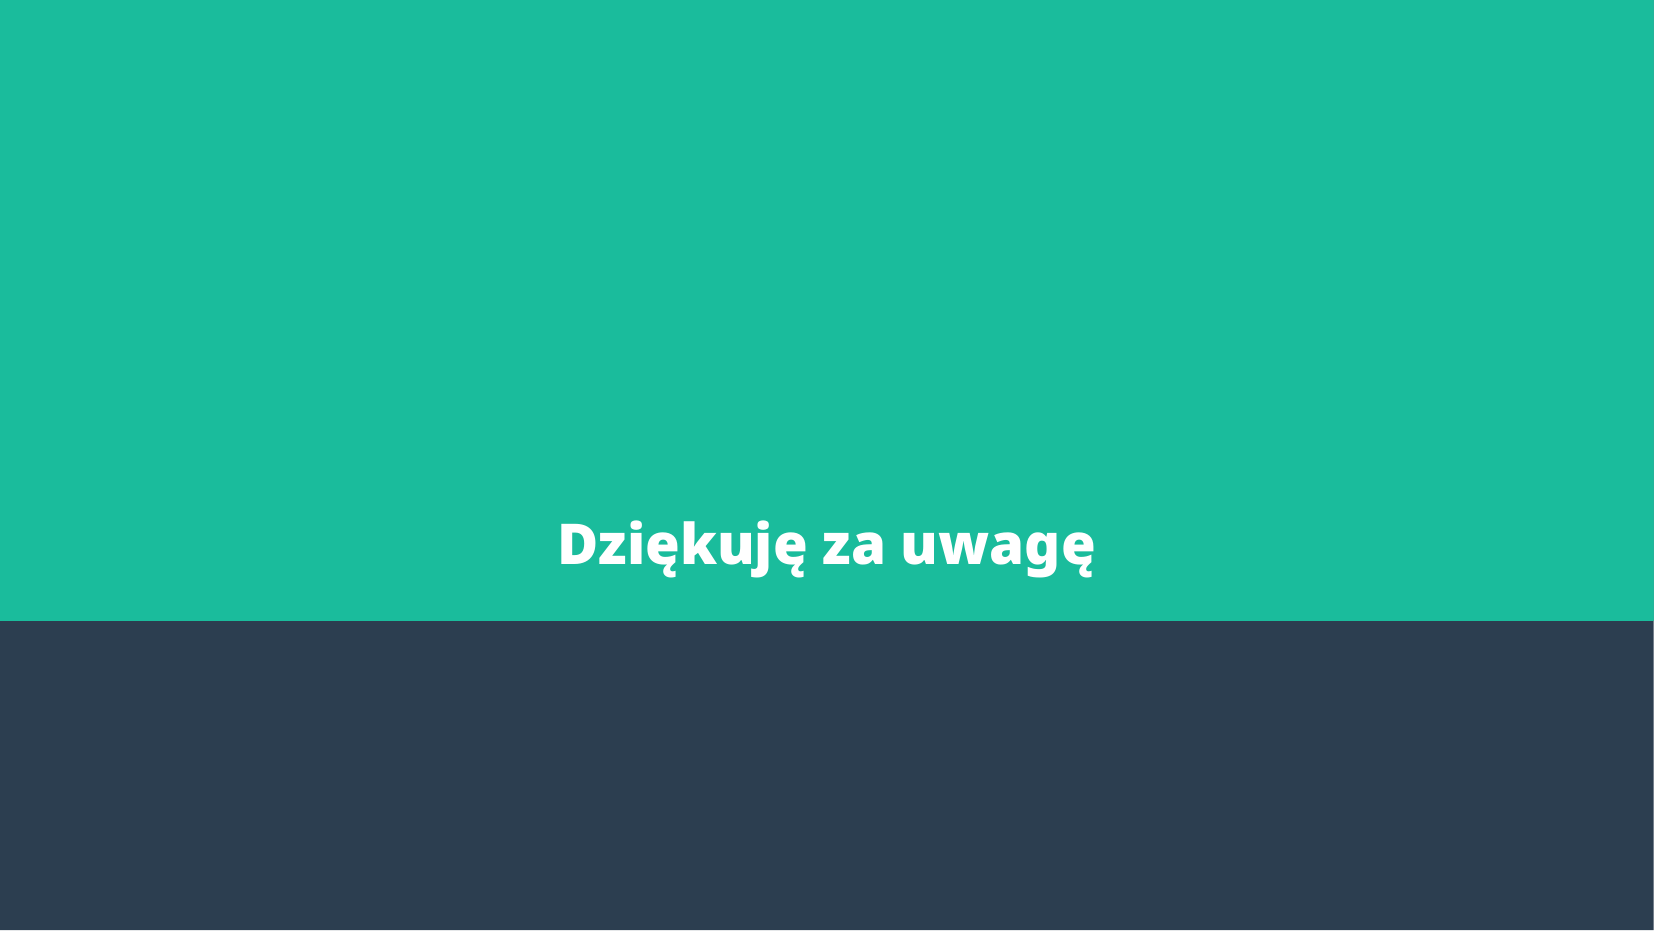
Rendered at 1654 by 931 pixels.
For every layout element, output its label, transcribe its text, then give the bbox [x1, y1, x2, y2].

title Dziękuję za uwagę [59, 465, 1595, 583]
